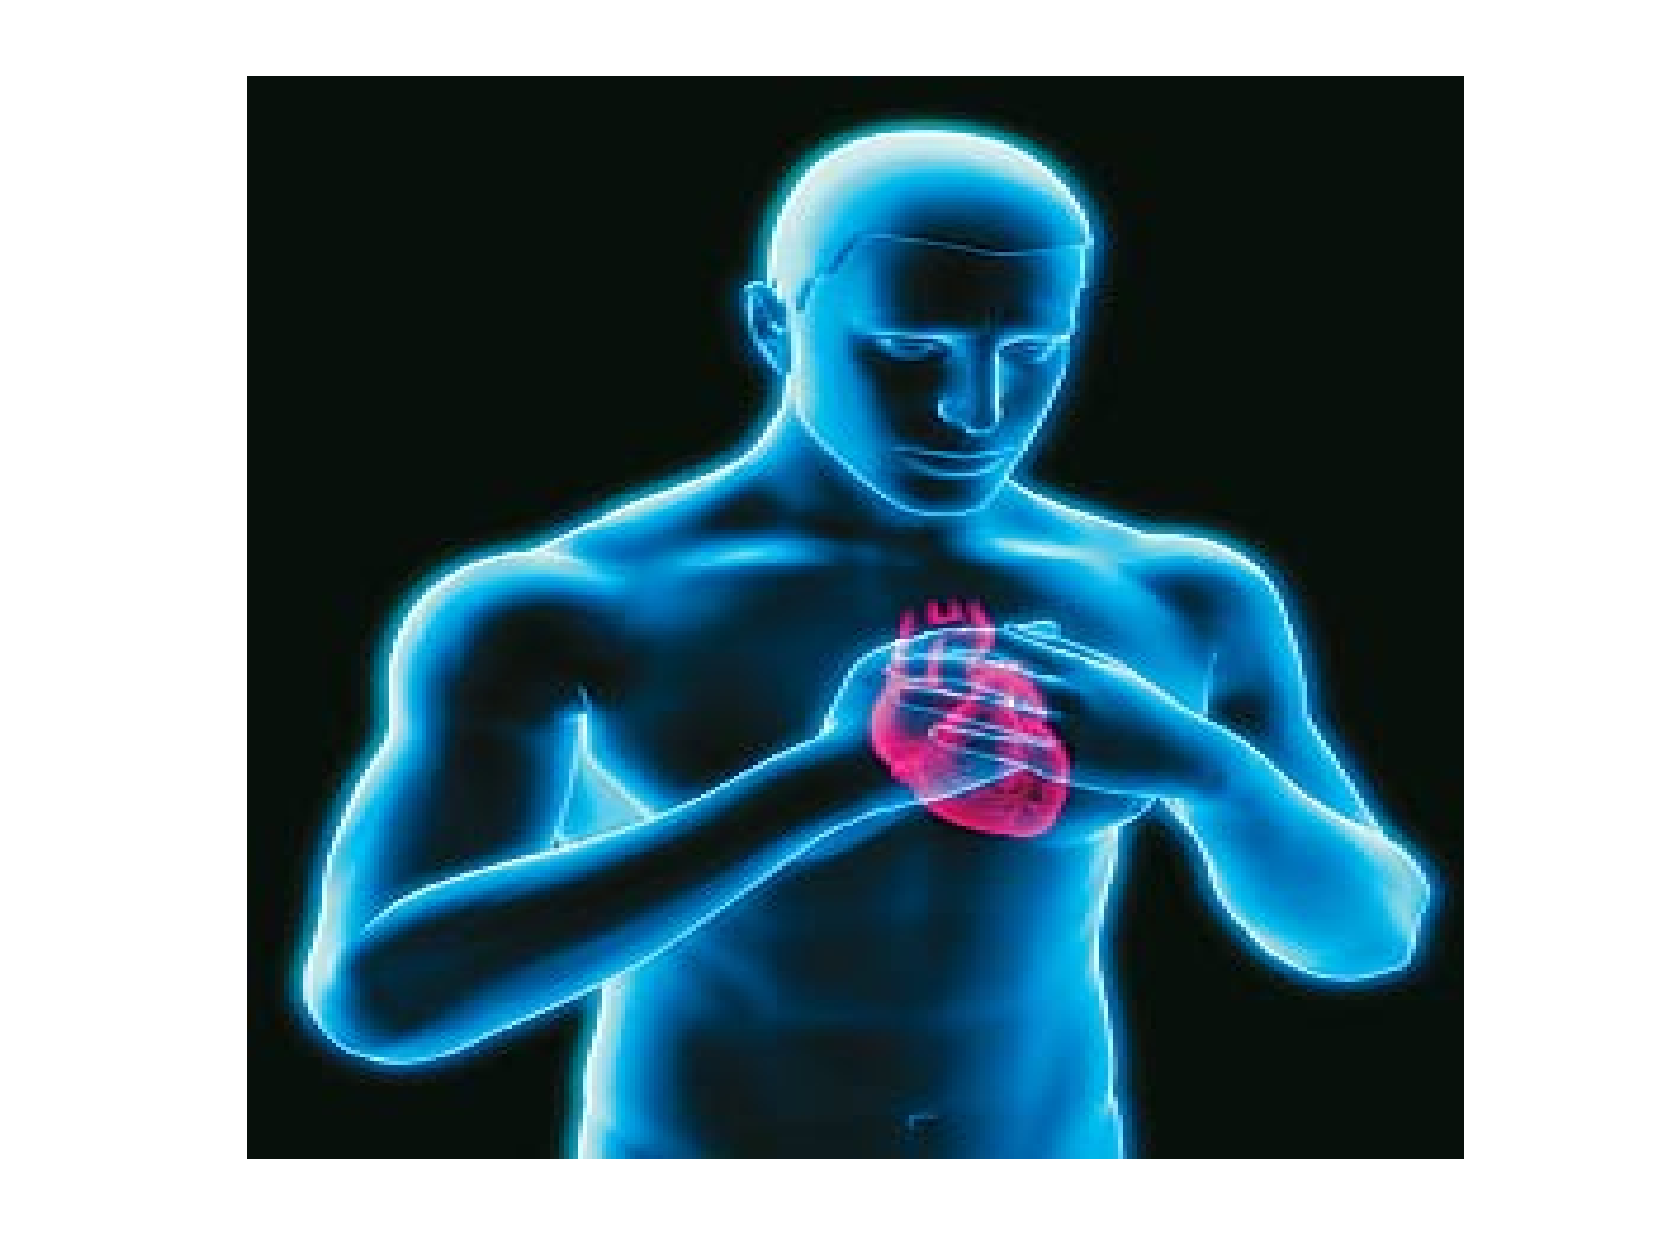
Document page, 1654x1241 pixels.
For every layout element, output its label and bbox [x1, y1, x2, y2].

picture [247, 76, 1464, 1159]
